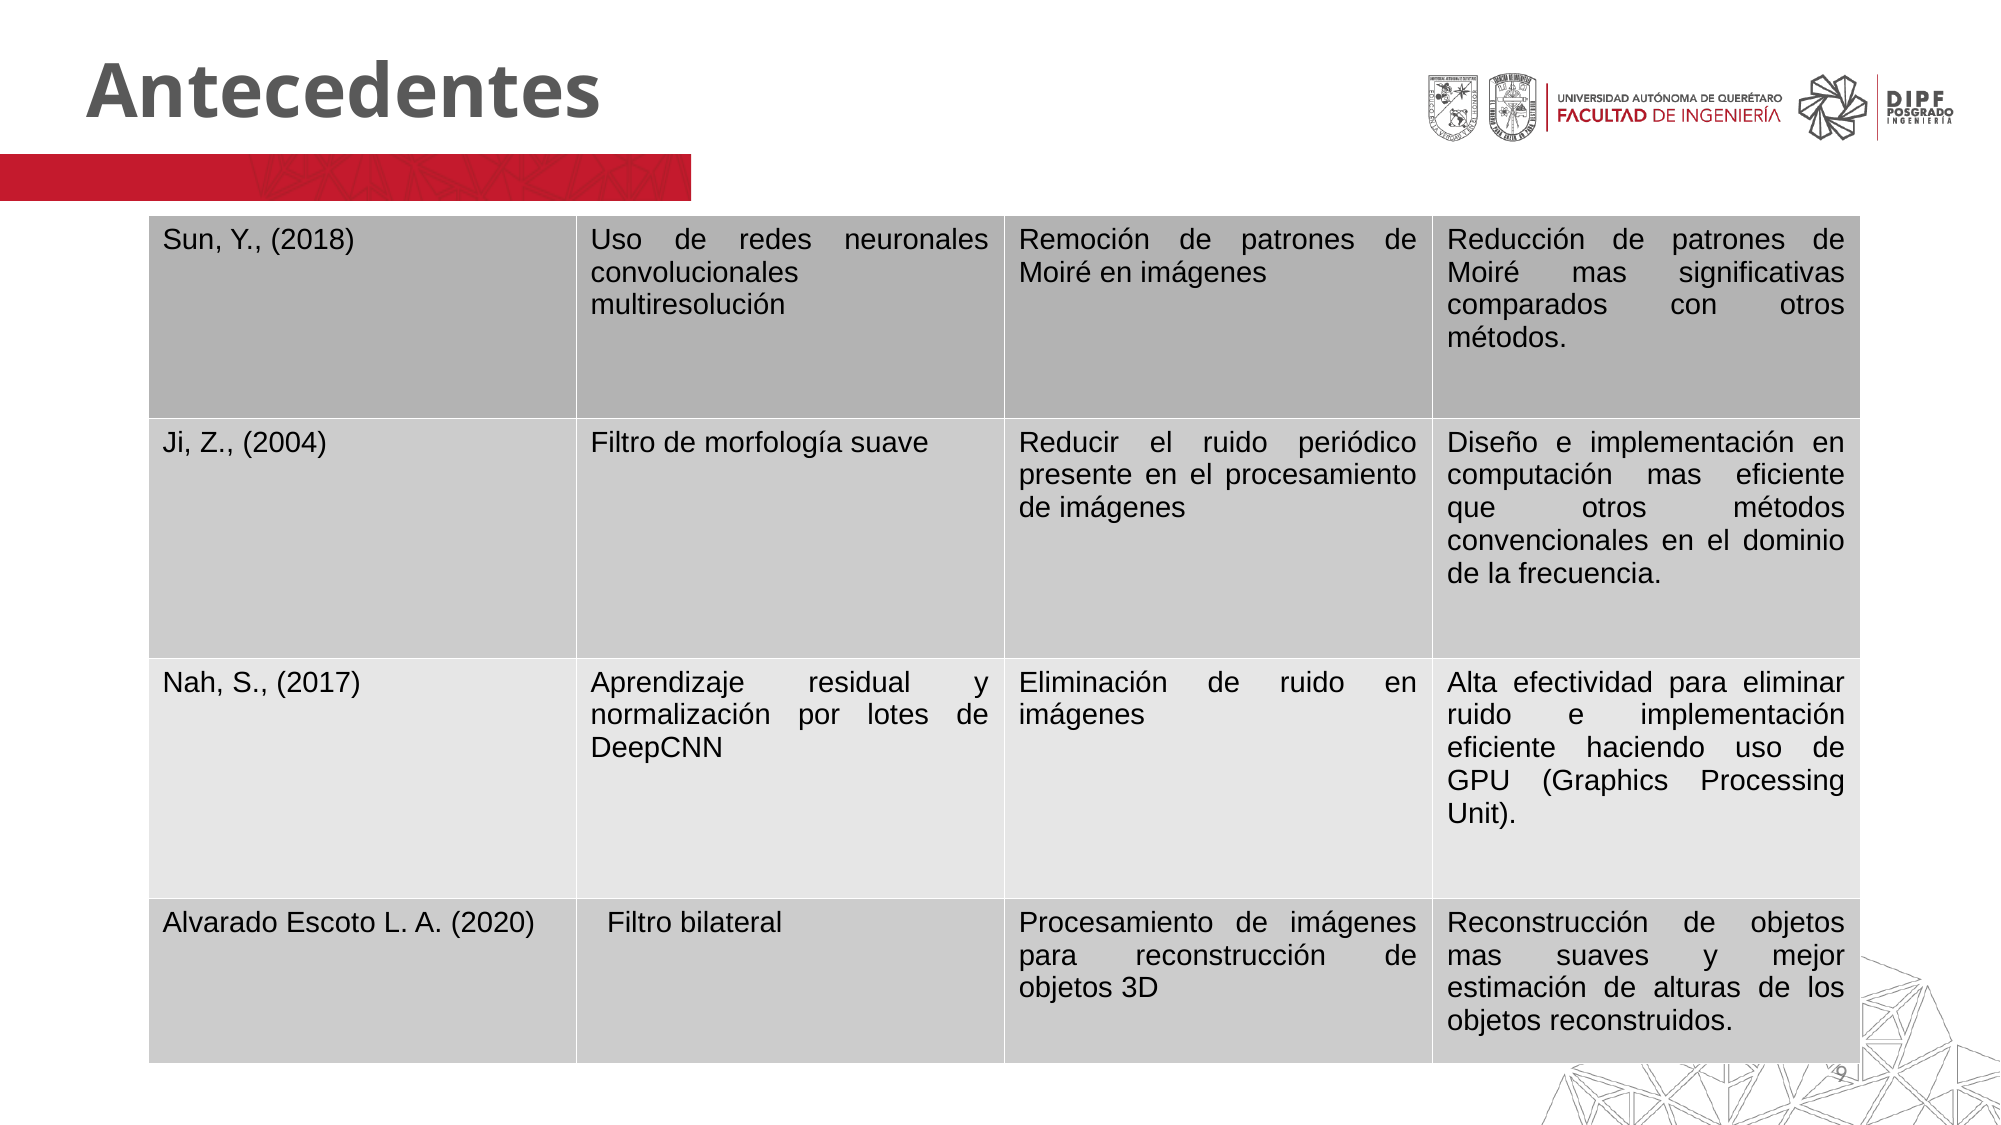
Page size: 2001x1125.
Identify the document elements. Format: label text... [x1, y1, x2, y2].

picture [0, 154, 692, 201]
table_cell Filtro bilateral [577, 899, 1004, 1063]
table_cell Reducir el ruido periódico presente en el procesamiento de imágenes [1005, 419, 1432, 658]
text_box Antecedentes [66, 14, 692, 154]
table_cell Alvarado Escoto L. A. (2020) [149, 899, 576, 1063]
table_cell Procesamiento de imágenes para reconstrucción de objetos 3D [1005, 899, 1432, 1063]
table_cell Nah, S., (2017) [149, 659, 576, 898]
picture [1521, 945, 2000, 1125]
table_cell Diseño e implementación en computación mas eficiente que otros métodos convencionales en el dominio de la frecuencia. [1433, 419, 1860, 658]
table_cell Reconstrucción de objetos mas suaves y mejor estimación de alturas de los objetos reconstruidos. [1433, 899, 1860, 1063]
picture [1422, 66, 1959, 160]
table_cell Ji, Z., (2004) [149, 419, 576, 658]
table_header Sun, Y., (2018) [149, 216, 576, 418]
table_cell Aprendizaje residual y normalización por lotes de DeepCNN [577, 659, 1004, 898]
table_header Remoción de patrones de Moiré en imágenes [1005, 216, 1432, 418]
table_header Uso de redes neuronales convolucionales multiresolución [577, 216, 1004, 418]
table_cell Alta efectividad para eliminar ruido e implementación eficiente haciendo uso de GPU (Graphics Processing Unit). [1433, 659, 1860, 898]
table_header Reducción de patrones de Moiré mas significativas comparados con otros métodos. [1433, 216, 1860, 418]
table_cell Eliminación de ruido en imágenes [1005, 659, 1432, 898]
table_cell Filtro de morfología suave [577, 419, 1004, 658]
